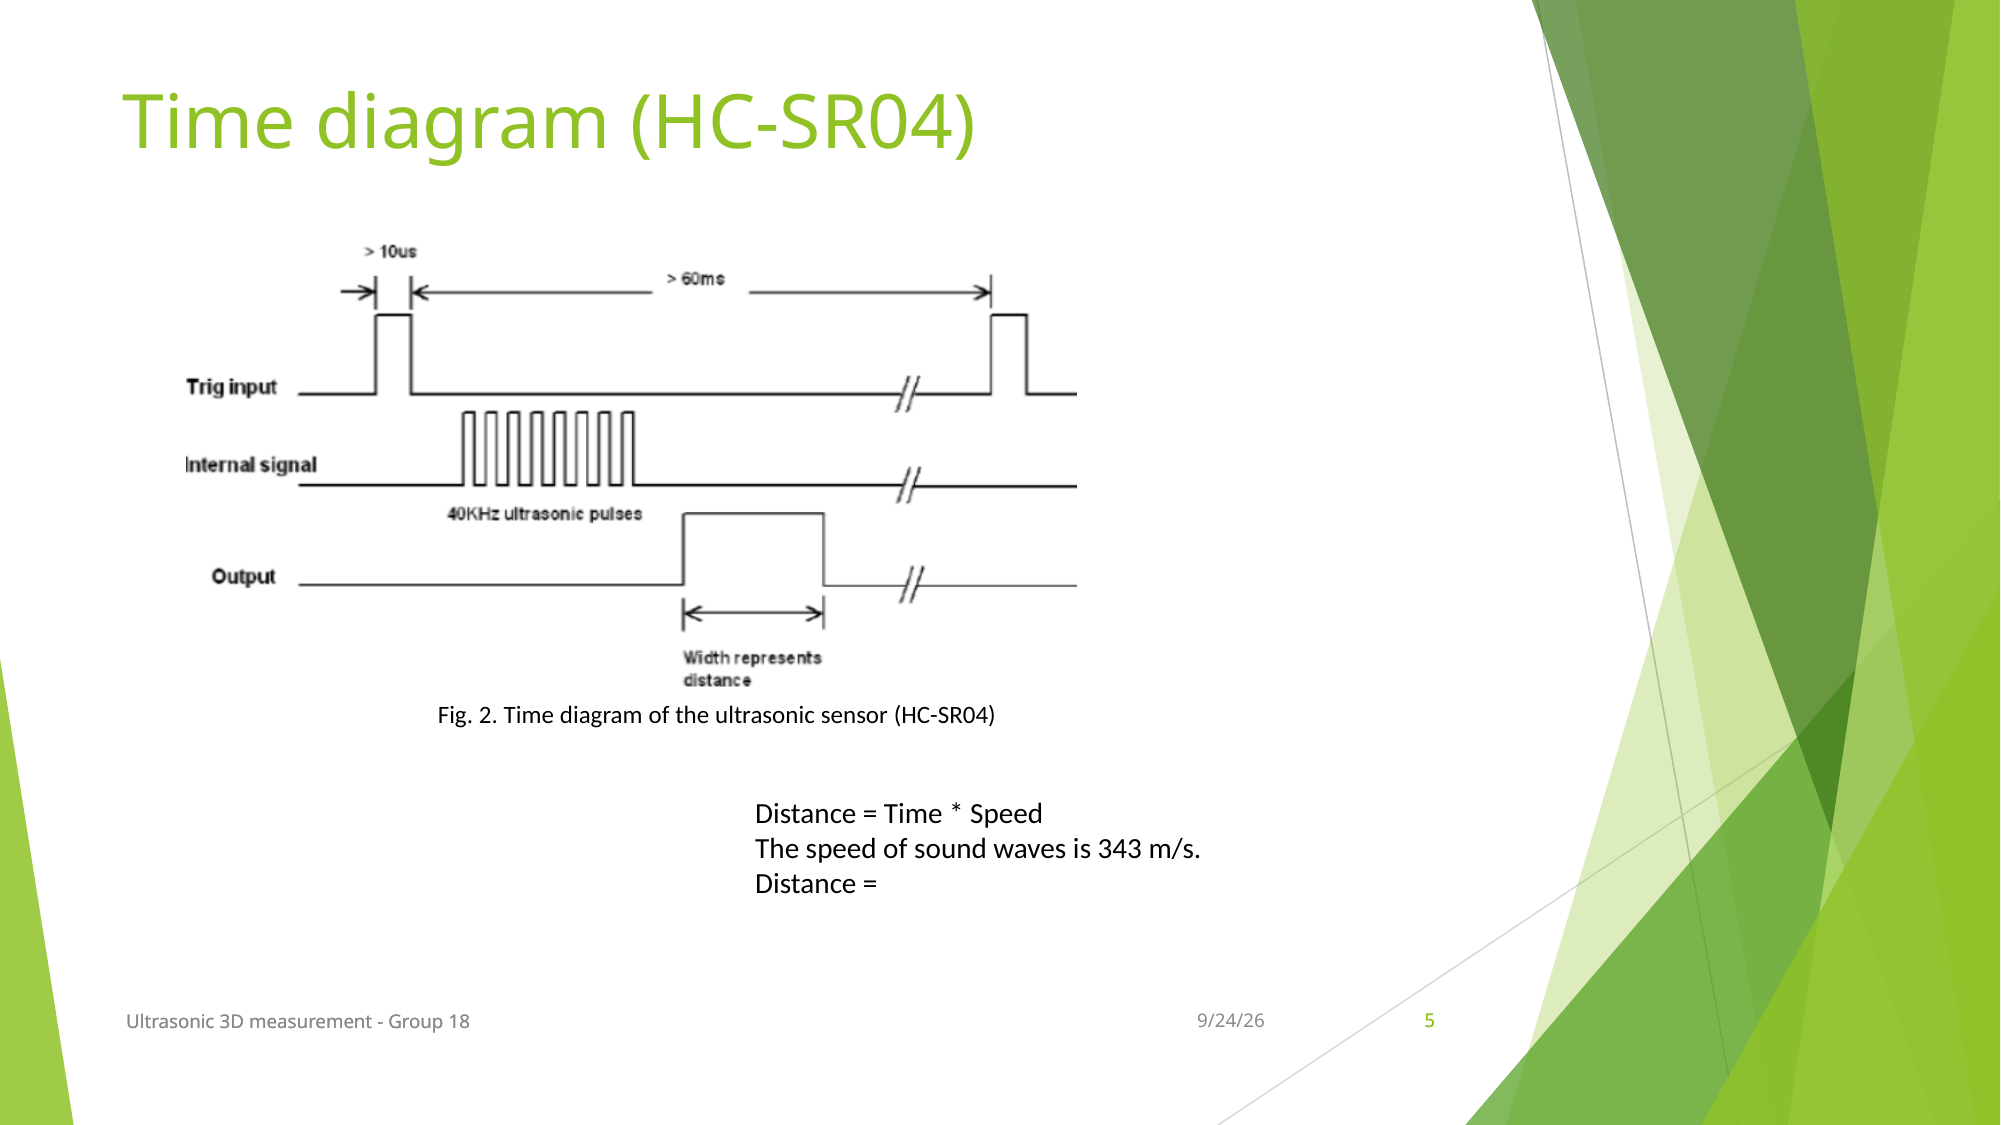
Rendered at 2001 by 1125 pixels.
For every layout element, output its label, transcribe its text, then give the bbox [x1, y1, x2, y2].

text_box Ultrasonic 3D measurement - Group 18 [111, 991, 1145, 1051]
text_box [1409, 991, 1522, 1051]
picture [178, 228, 1077, 702]
text_box 2/5/2019 [1181, 991, 1332, 1051]
text_box Fig. 2. Time diagram of the ultrasonic sensor (HC-SR04) [422, 690, 1156, 737]
text_box Distance = Time * Speed The speed of sound waves is 343 m/s. Distance = [740, 787, 1580, 907]
title Time diagram (HC-SR04) [107, 66, 1518, 284]
